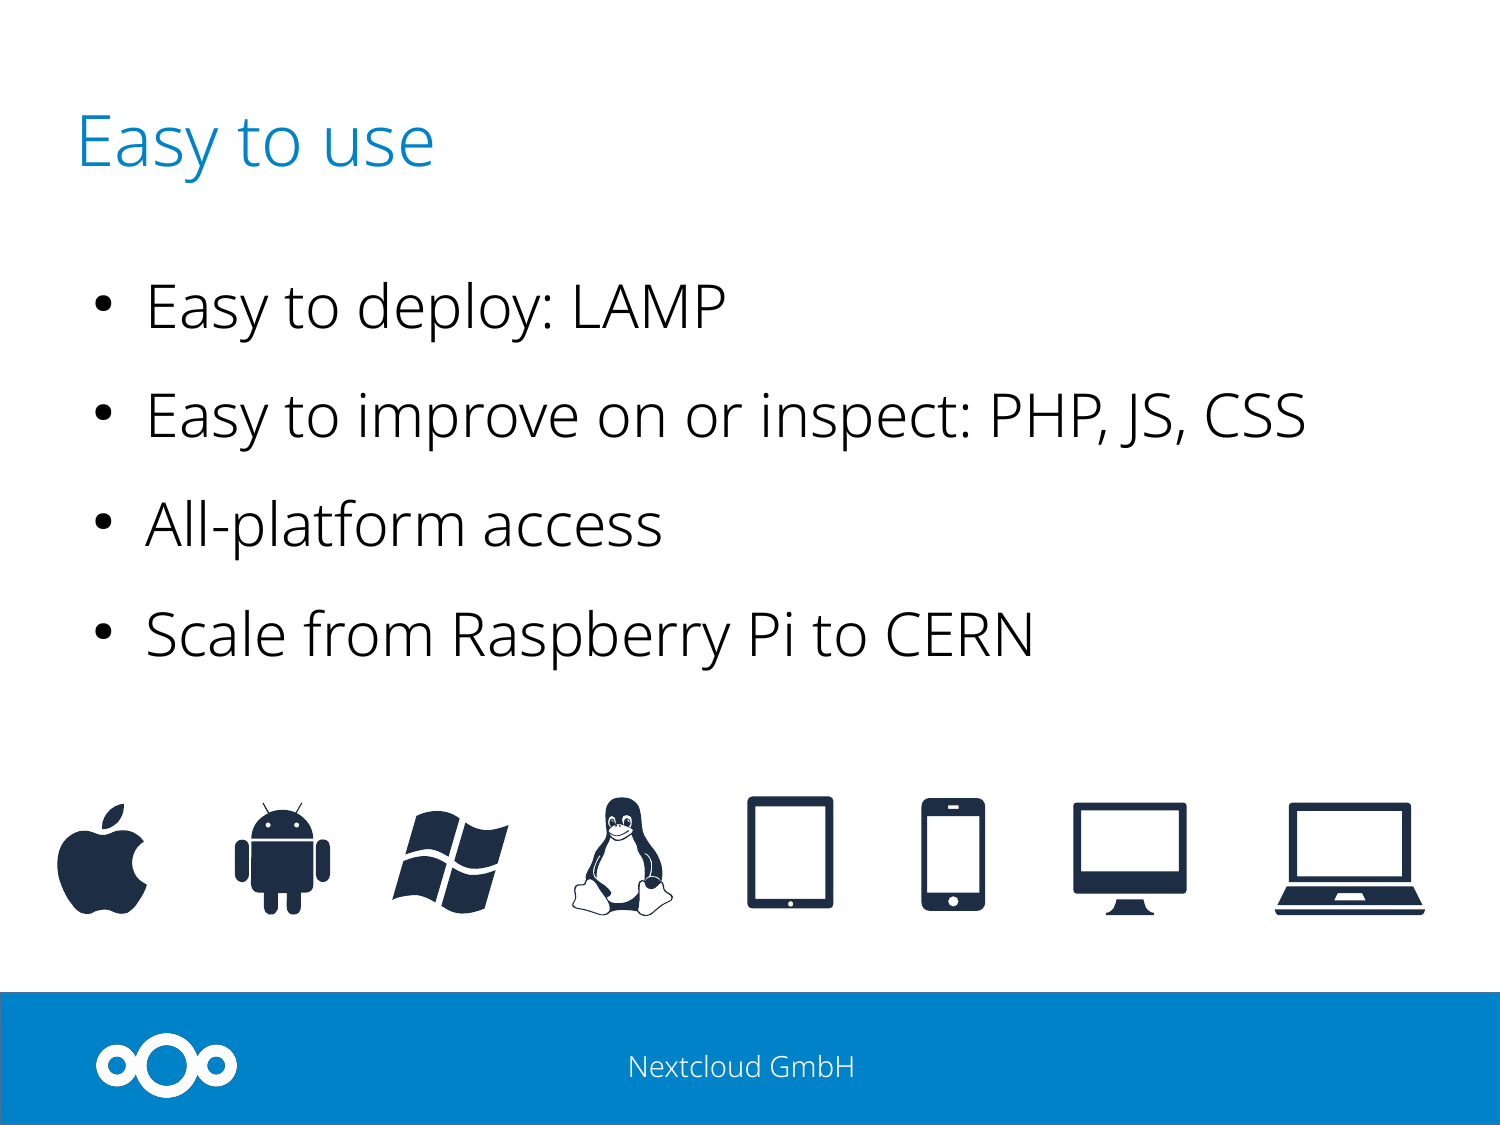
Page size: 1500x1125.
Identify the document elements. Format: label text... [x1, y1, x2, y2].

picture [96, 1033, 237, 1098]
text_box [747, 796, 834, 909]
text_box [1277, 886, 1423, 906]
text_box [315, 839, 331, 882]
text_box [1288, 802, 1412, 883]
text_box [234, 839, 249, 883]
title Easy to use [74, 44, 1425, 233]
text_box [57, 830, 147, 914]
text_box [102, 803, 124, 830]
text_box [1274, 909, 1426, 916]
text_box [1073, 802, 1187, 894]
text_box [250, 841, 314, 915]
picture [570, 795, 676, 919]
list Easy to deploy: LAMP Easy to improve on or inspect: PHP, JS, CSS All-platform access Scale from Raspberry Pi to CERN [74, 263, 1425, 916]
text_box [921, 798, 986, 911]
picture [390, 810, 511, 916]
text_box [251, 802, 314, 839]
text_box [1105, 899, 1154, 916]
